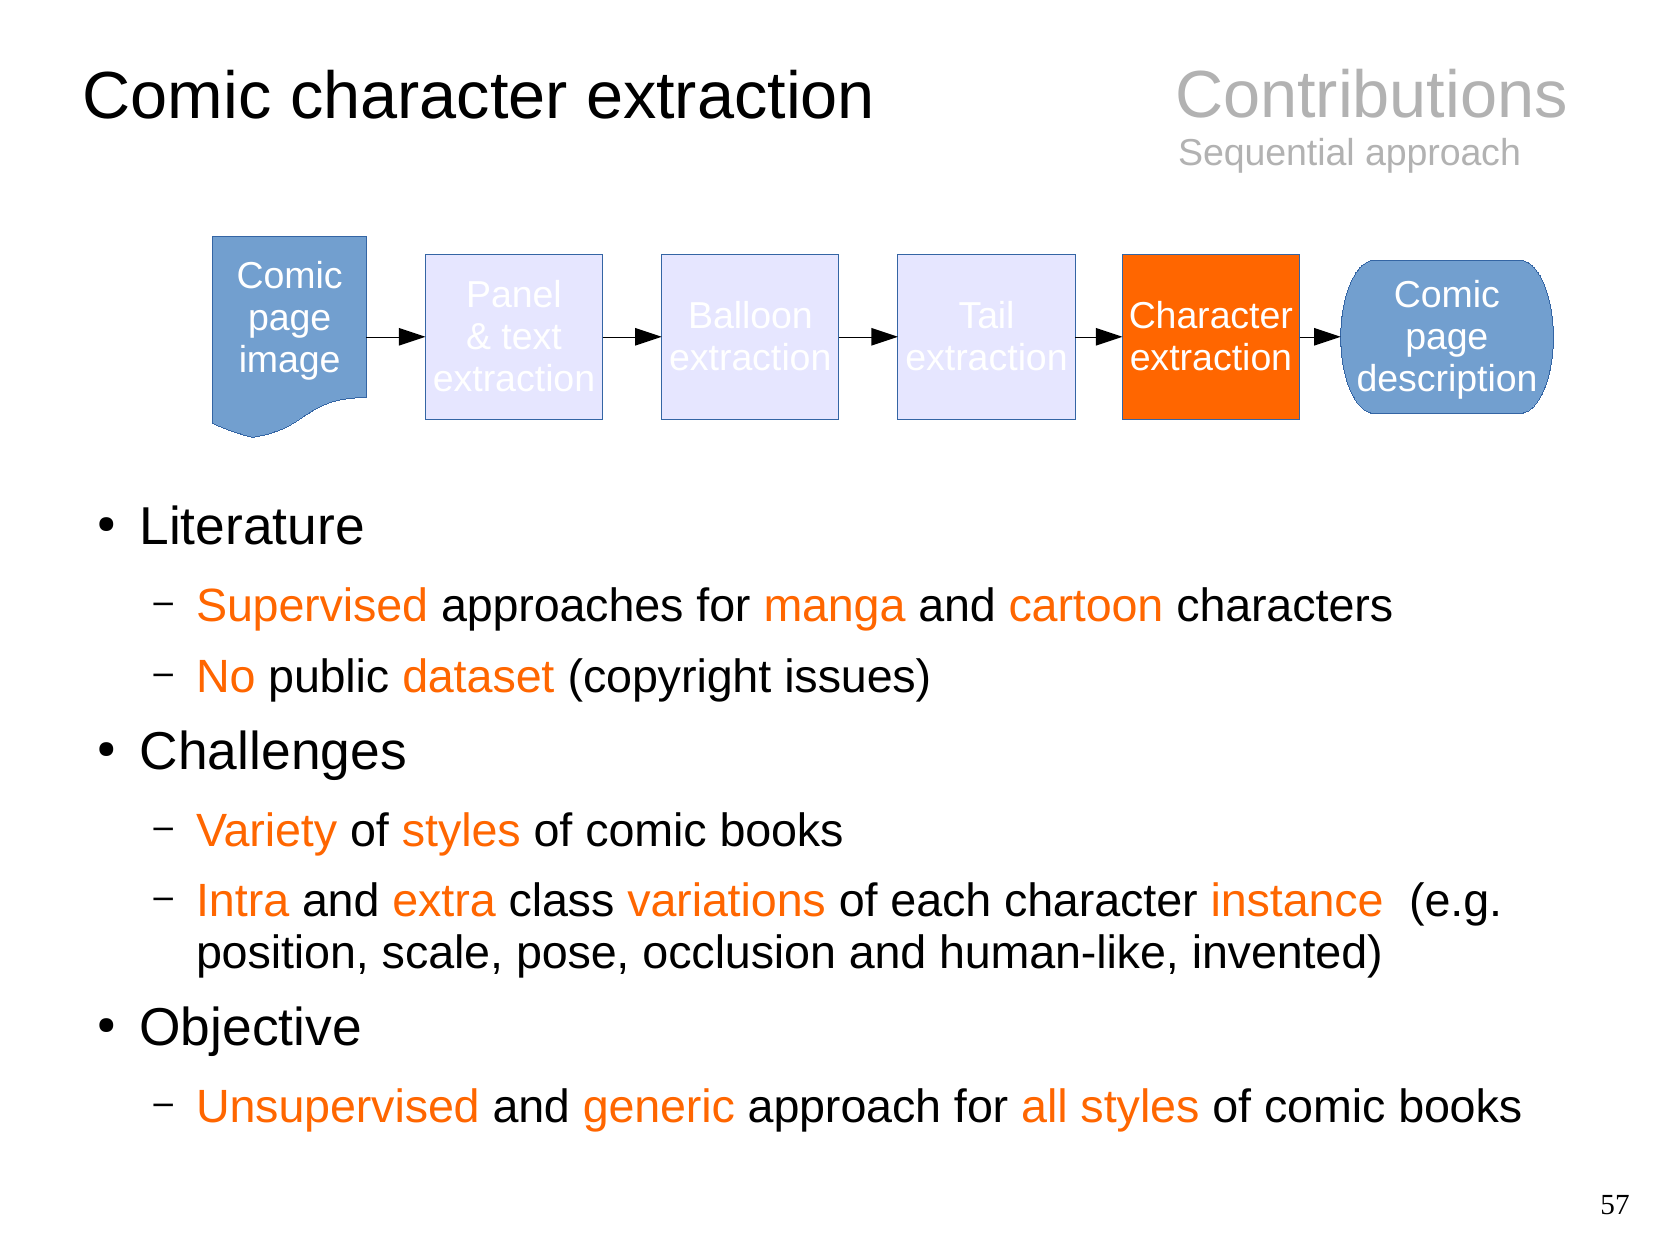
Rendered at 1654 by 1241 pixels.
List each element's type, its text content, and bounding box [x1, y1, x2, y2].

title Comic character extraction [82, 49, 1571, 142]
text_box Comic page description [1340, 260, 1554, 414]
list Literature Supervised approaches for manga and cartoon characters No public dataset (copyright issues) Challenges Variety of styles of comic books Intra and extra class variations of each character instance (e.g. position, scale, pose, occlusion and human-like, invented) Objective Unsupervised and generic approach for all styles of comic books [82, 496, 1571, 1146]
text_box Panel & text extraction [425, 254, 603, 420]
text_box Comic page image [212, 236, 367, 438]
text_box Character extraction [1122, 254, 1300, 420]
text_box Tail extraction [897, 254, 1076, 420]
text_box Balloon extraction [661, 254, 839, 420]
